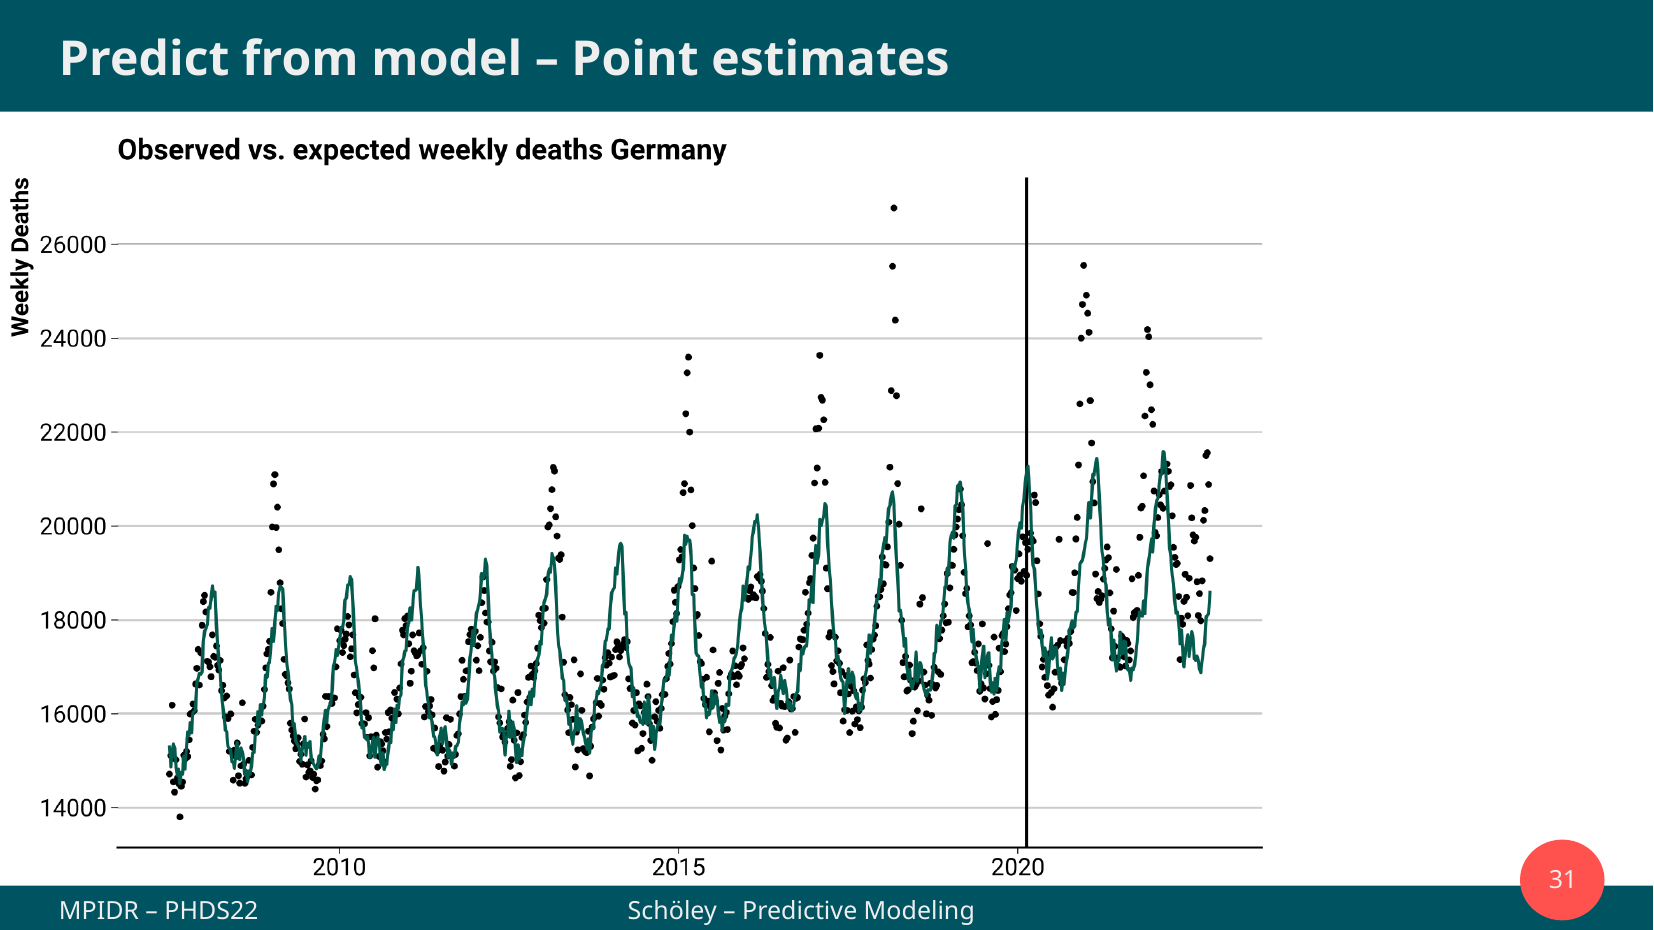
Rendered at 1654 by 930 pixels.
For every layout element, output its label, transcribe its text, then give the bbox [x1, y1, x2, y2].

picture [0, 127, 1273, 892]
title Predict from model – Point estimates [58, 0, 1594, 117]
